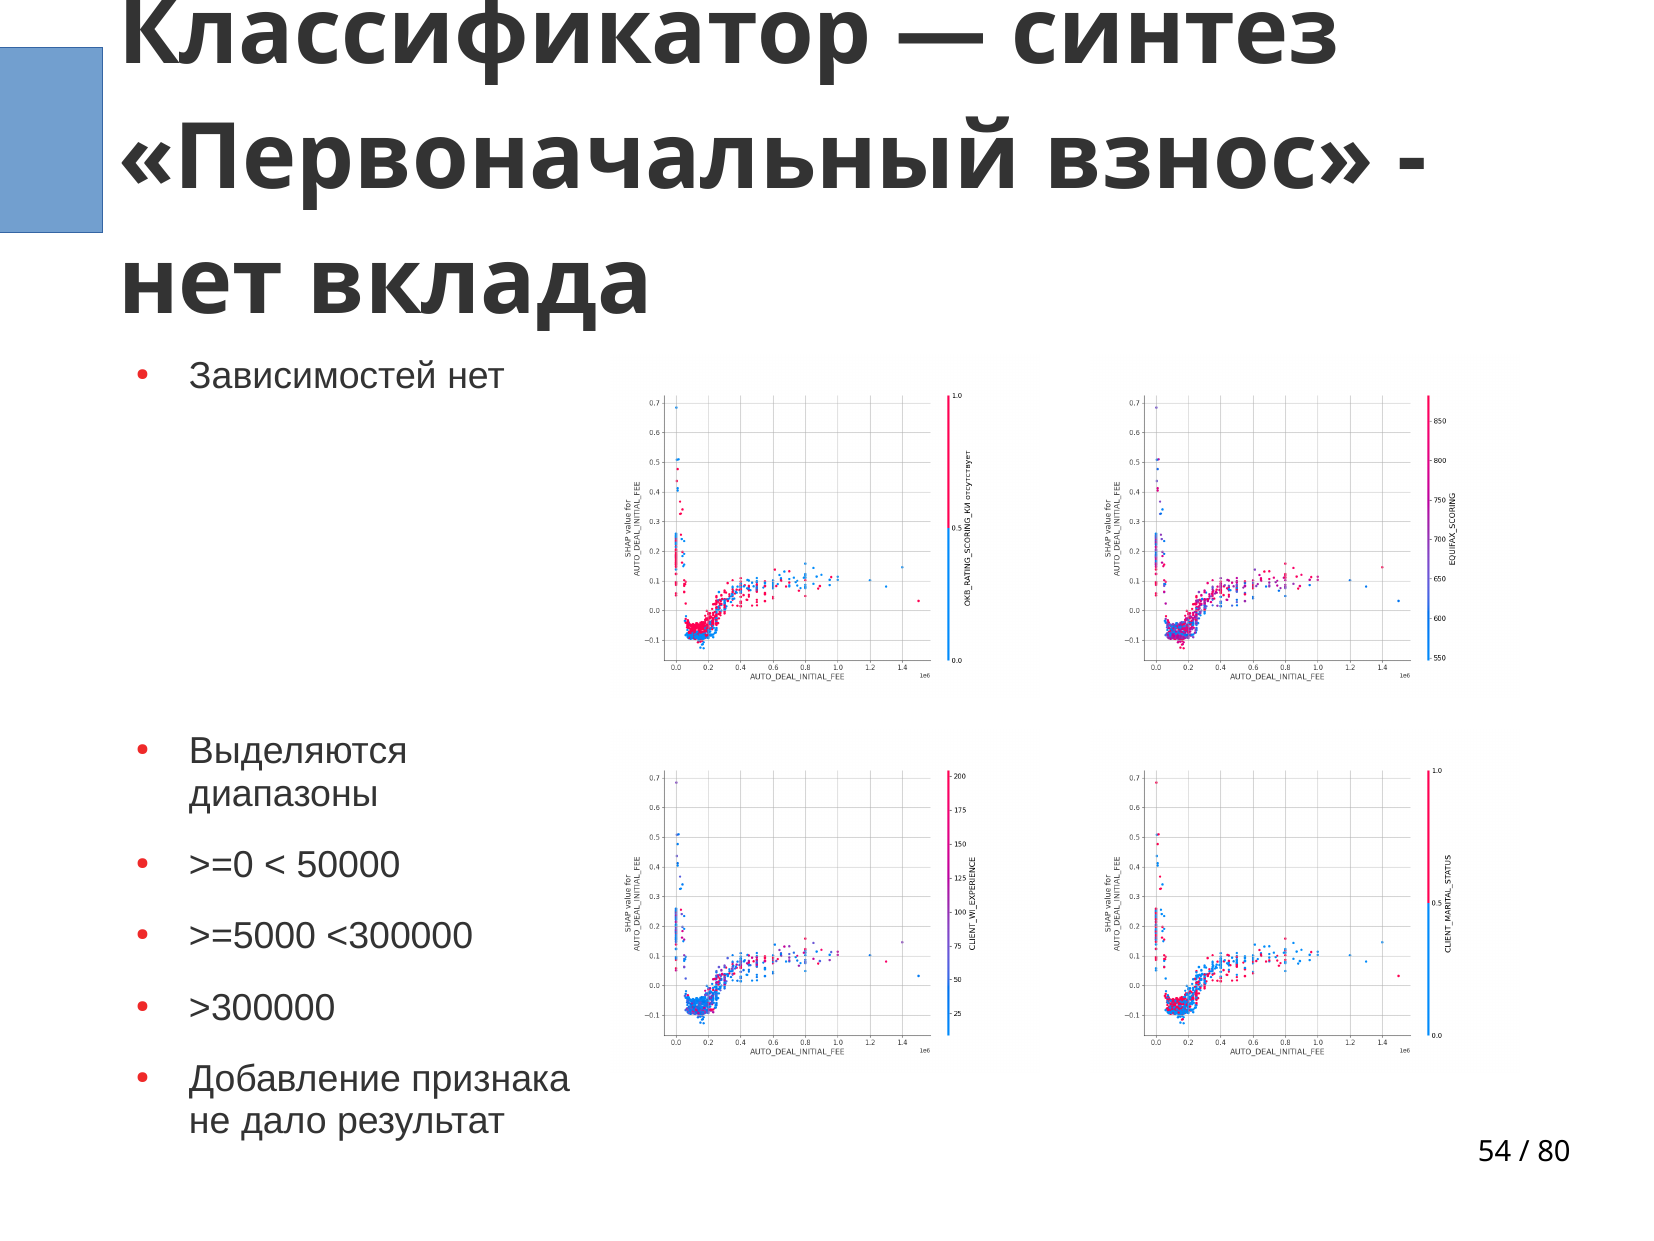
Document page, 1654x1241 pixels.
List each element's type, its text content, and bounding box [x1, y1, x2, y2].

picture [1090, 354, 1520, 698]
picture [1090, 729, 1520, 1074]
list Выделяются диапазоны >=0 < 50000 >=5000 <300000 >300000 Добавление признака не дало результат [118, 730, 575, 1074]
list Зависимостей нет [118, 354, 575, 698]
text_box [0, 47, 103, 233]
picture [610, 354, 1040, 698]
picture [610, 729, 1040, 1074]
title Классификатор — синтез «Первоначальный взнос» - нет вклада [118, 0, 1571, 341]
